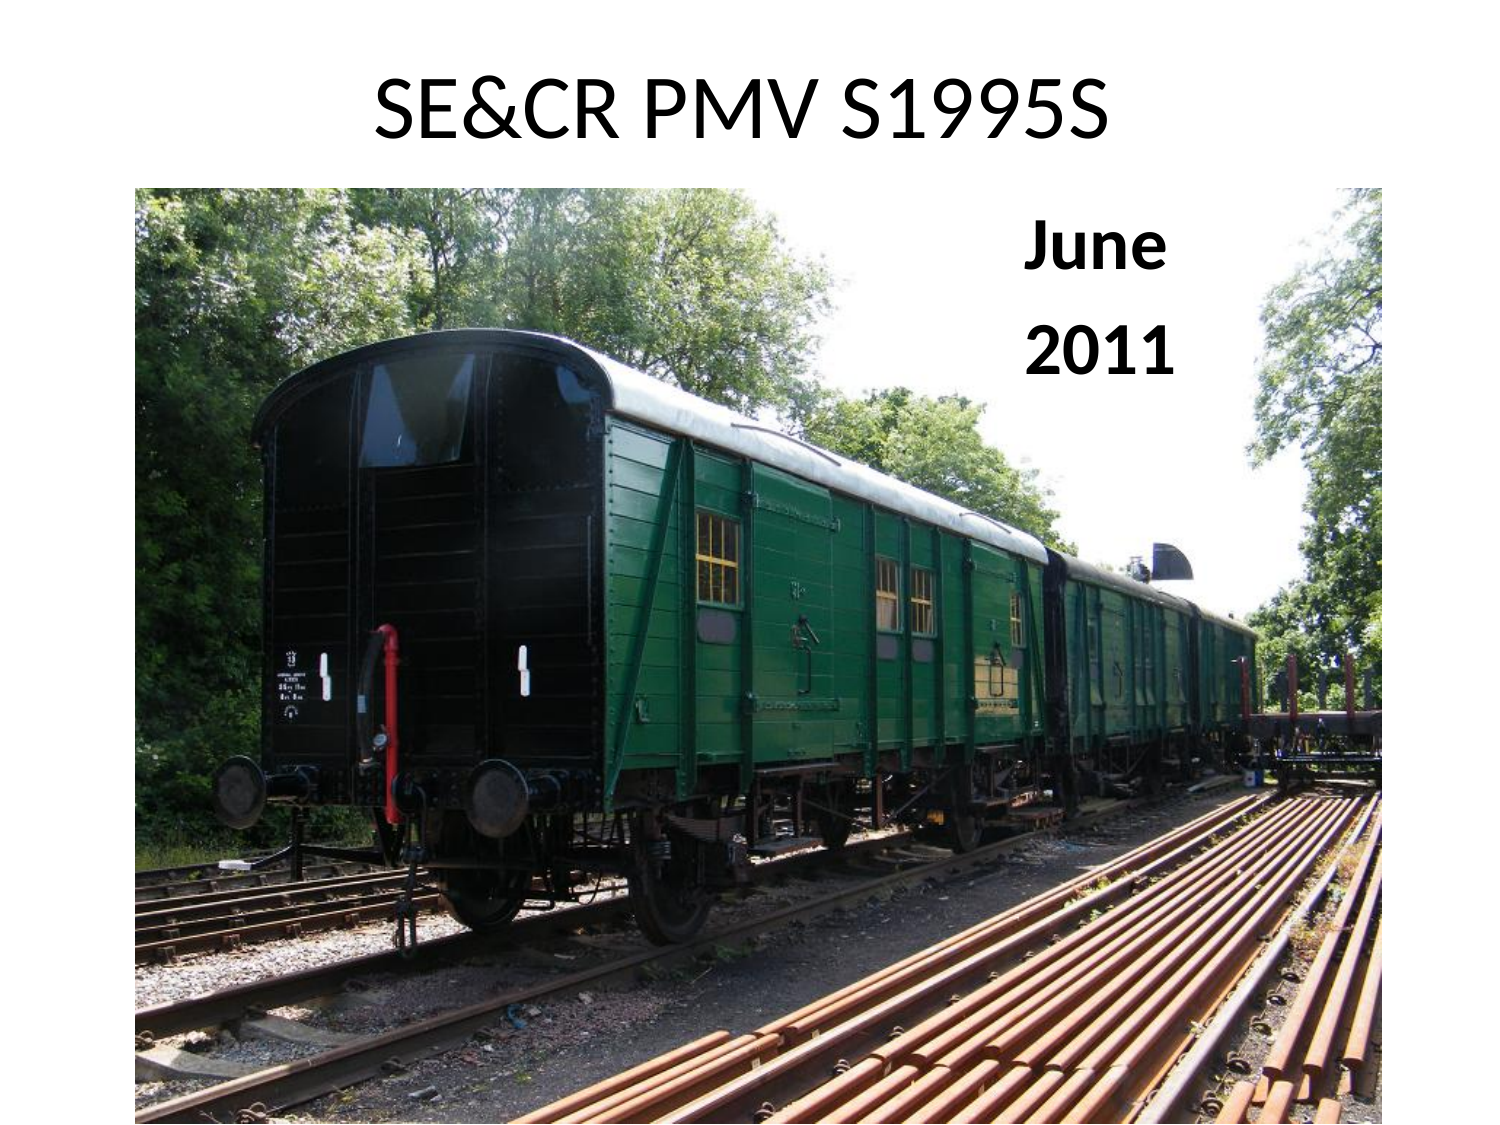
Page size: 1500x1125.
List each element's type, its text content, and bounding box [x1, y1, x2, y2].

picture [135, 188, 1382, 1124]
title SE&CR PMV S1995S [78, 8, 1429, 196]
text_box June 2011 [1009, 186, 1329, 475]
